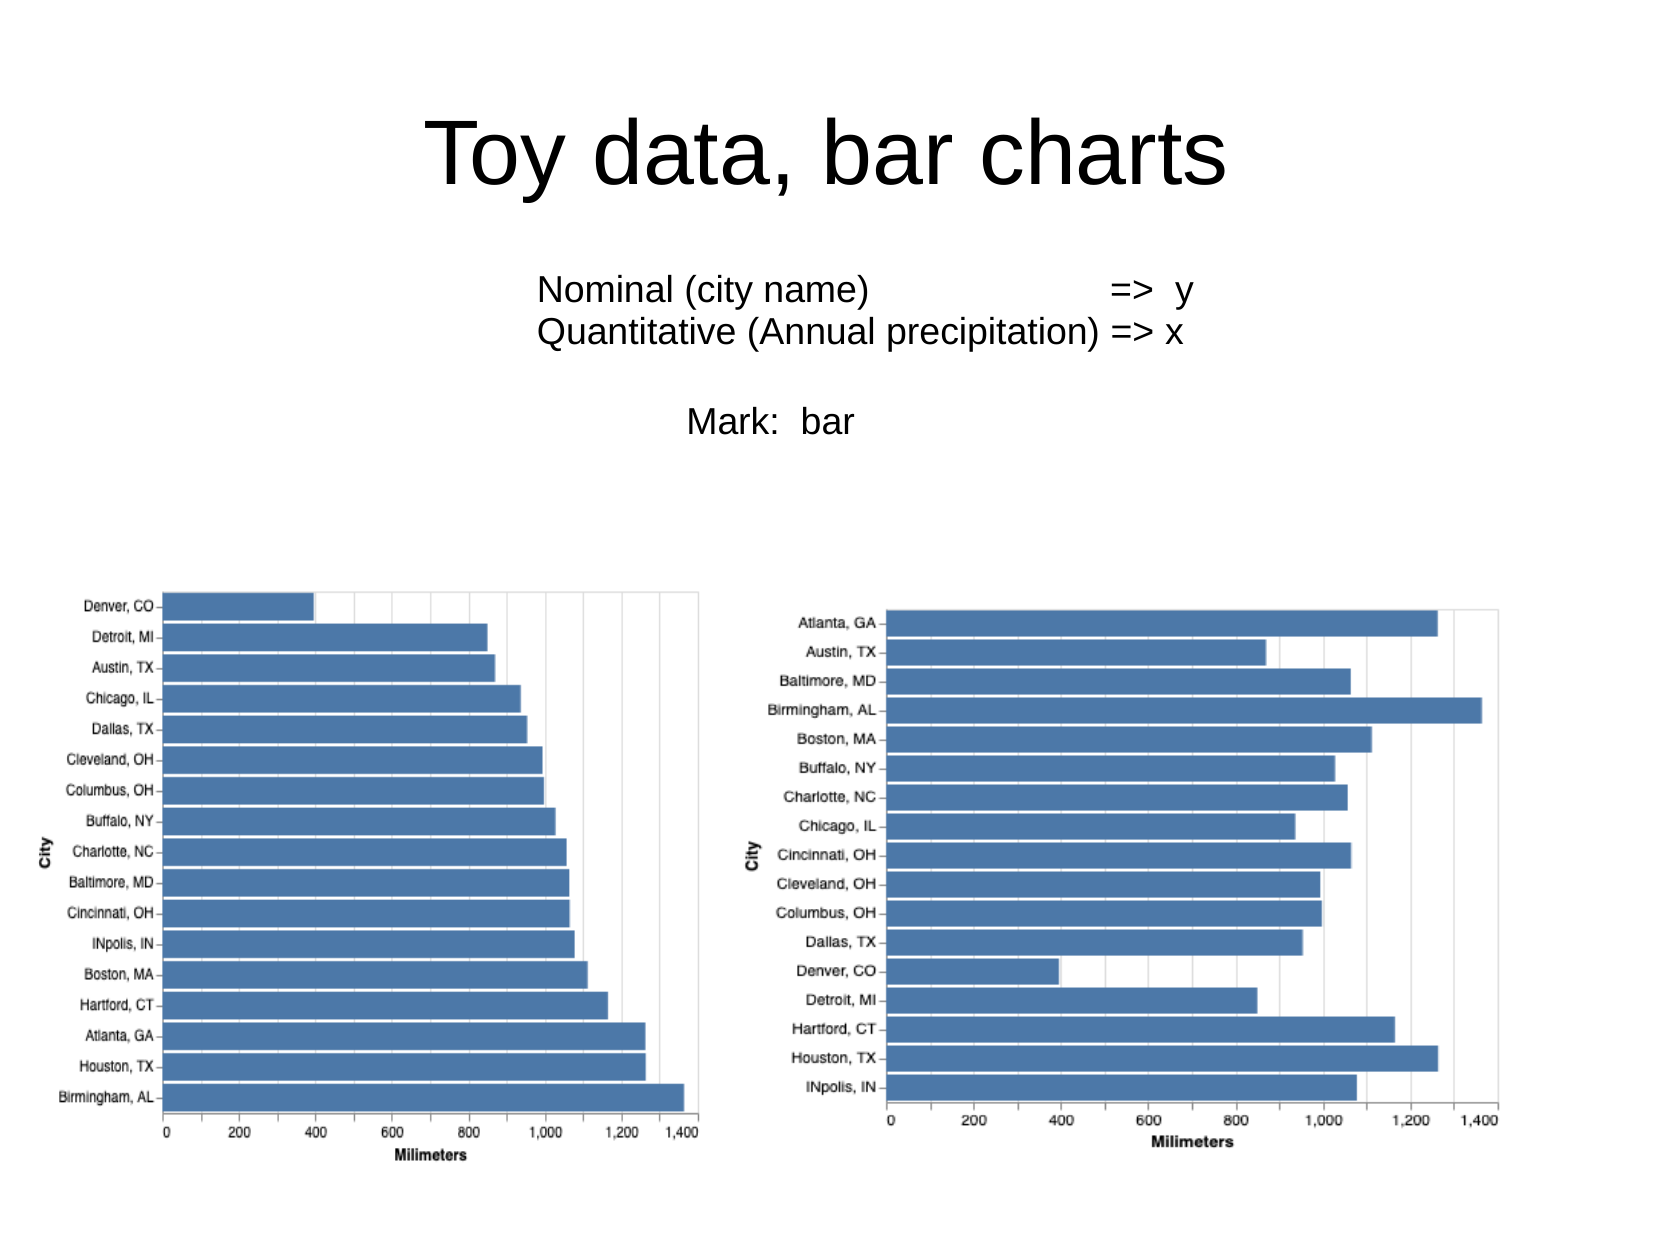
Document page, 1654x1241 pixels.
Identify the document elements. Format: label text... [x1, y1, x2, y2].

text_box Mark: bar [661, 393, 871, 451]
picture [30, 584, 706, 1171]
title Toy data, bar charts [82, 49, 1571, 257]
text_box Nominal (city name) => y Quantitative (Annual precipitation) => x [522, 261, 1209, 361]
picture [735, 602, 1507, 1156]
